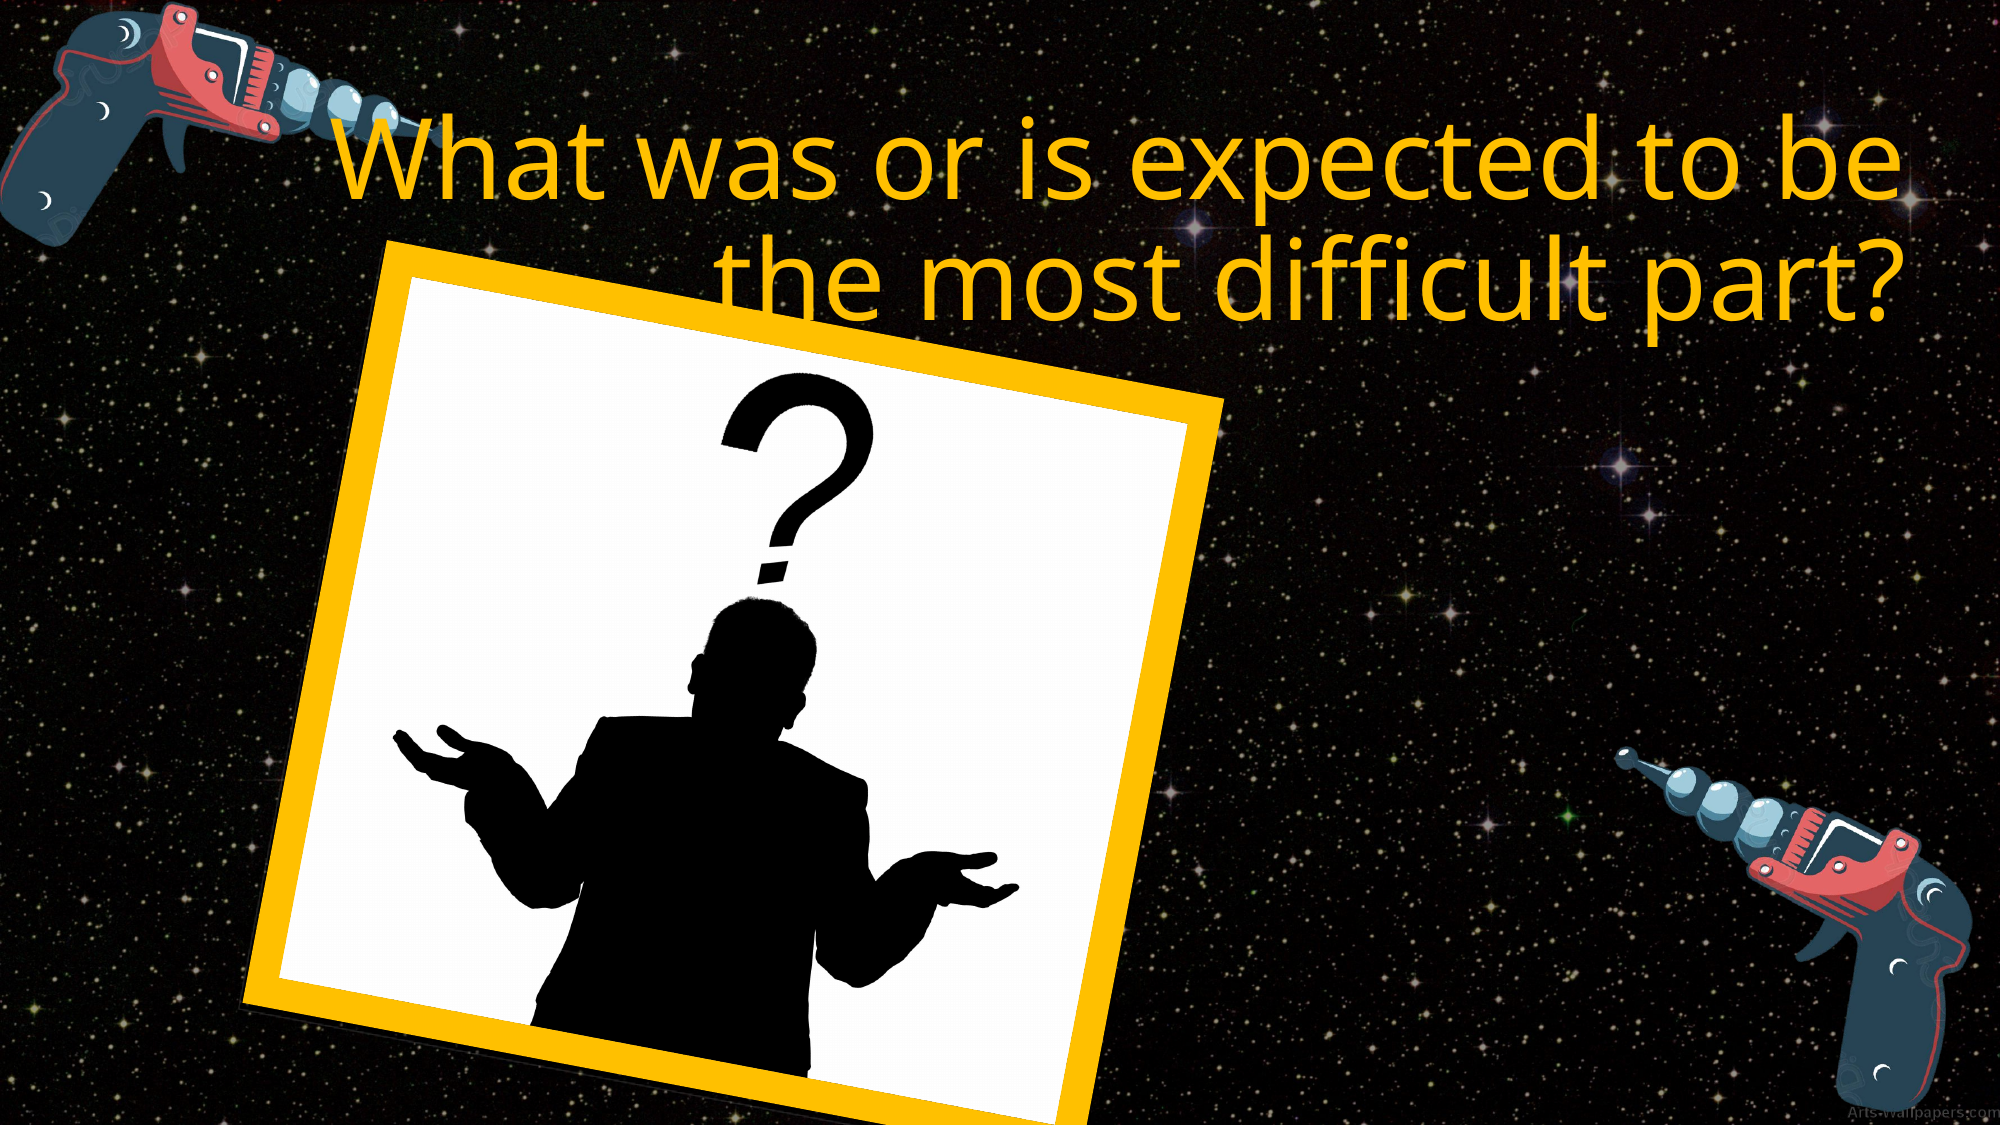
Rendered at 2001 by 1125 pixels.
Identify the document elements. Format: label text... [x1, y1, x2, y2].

title What was or is expected to be the most difficult part? [314, 94, 1980, 313]
picture [278, 276, 1188, 1125]
